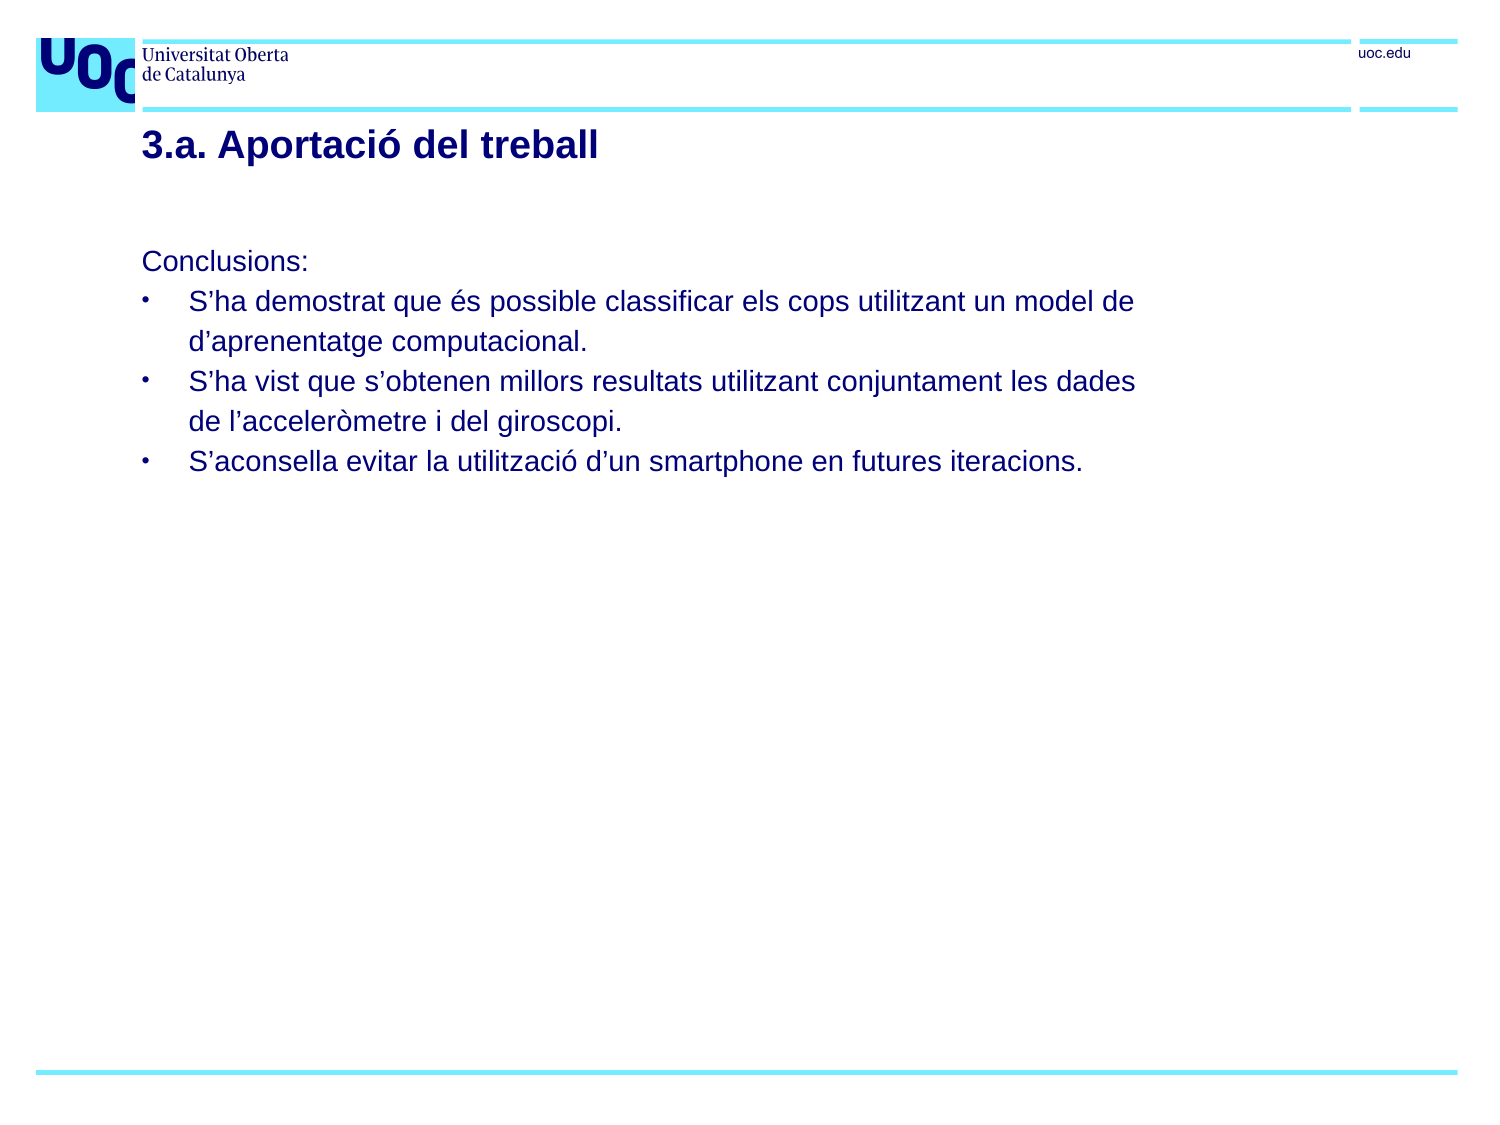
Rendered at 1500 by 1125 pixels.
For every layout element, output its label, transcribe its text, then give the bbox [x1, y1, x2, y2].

picture [142, 47, 254, 84]
title 3.a. Aportació del treball [126, 104, 1353, 276]
list Conclusions: S’ha demostrat que és possible classificar els cops utilitzant un model de d’aprenentatge computacional. S’ha vist que s’obtenen millors resultats utilitzant conjuntament les dades de l’acceleròmetre i del giroscopi. S’aconsella evitar la utilització d’un smartphone en futures iteracions. [126, 221, 1160, 857]
picture [1359, 47, 1410, 58]
picture [36, 38, 135, 112]
